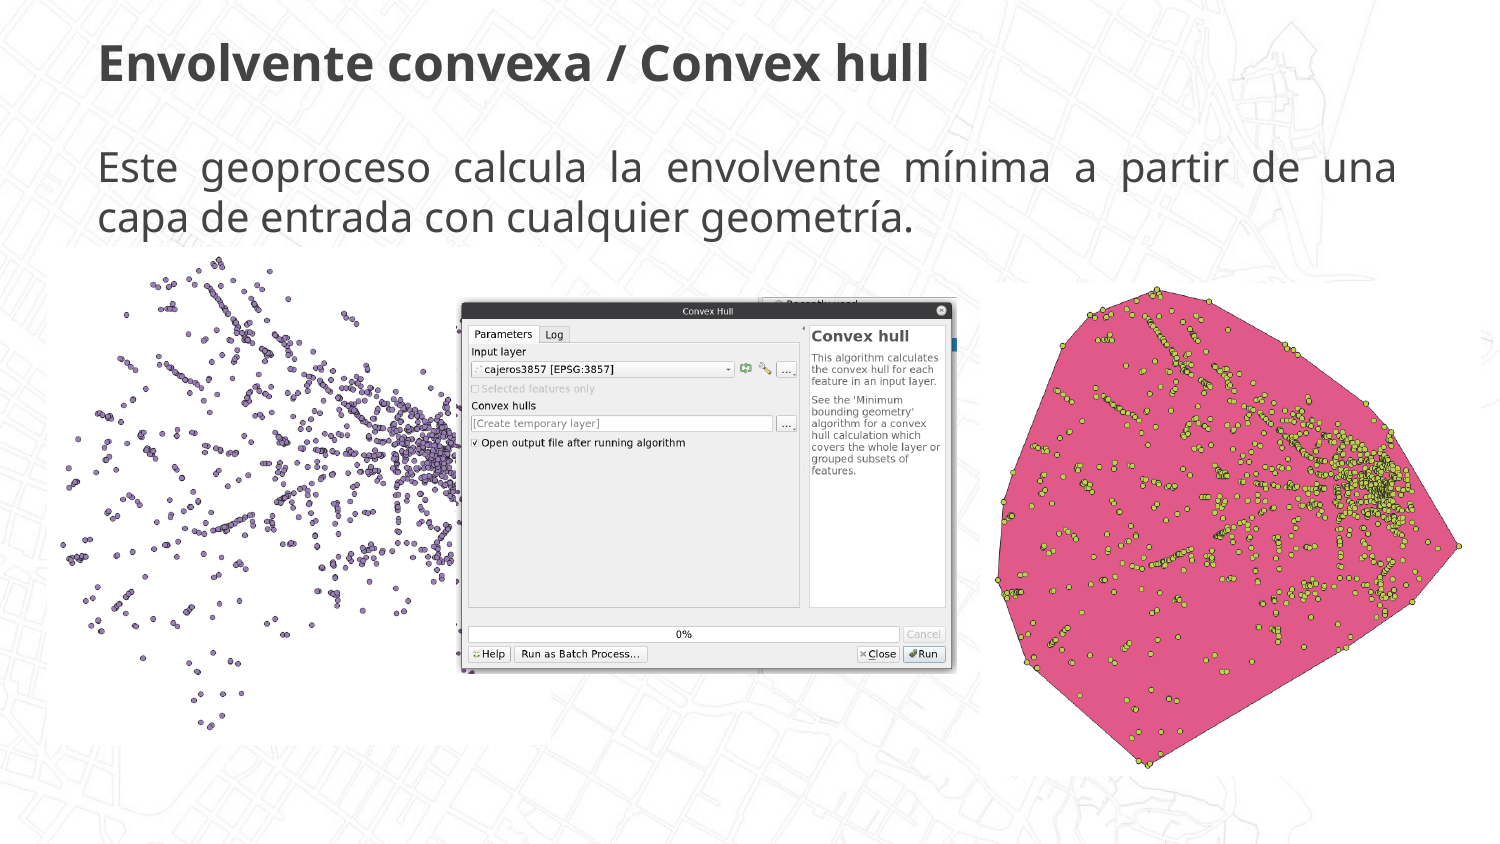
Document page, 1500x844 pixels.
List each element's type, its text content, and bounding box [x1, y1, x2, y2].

text_box Envolvente convexa / Convex hull Este geoproceso calcula la envolvente mínima a partir de una capa de entrada con cualquier geometría. [82, 23, 1414, 844]
picture [0, 0, 1500, 844]
